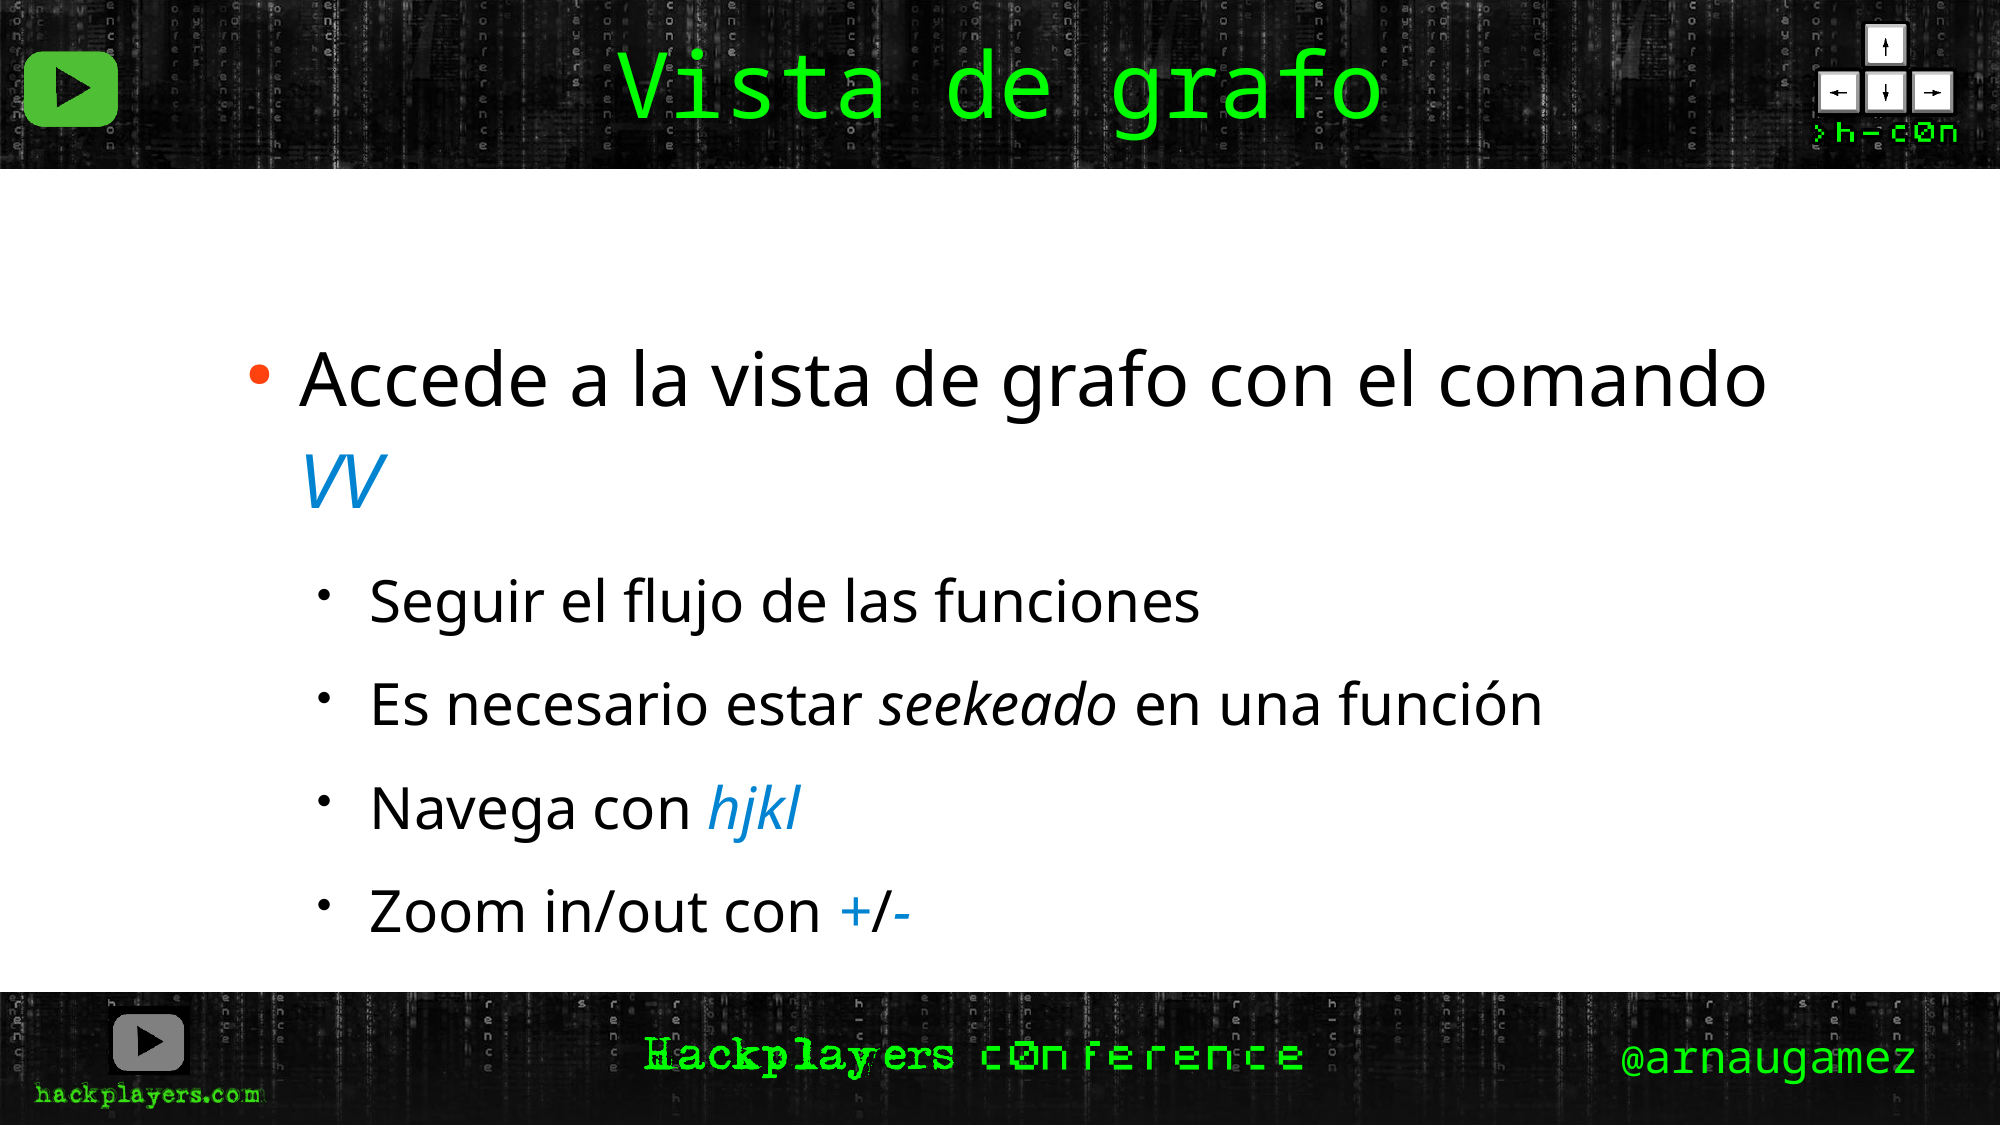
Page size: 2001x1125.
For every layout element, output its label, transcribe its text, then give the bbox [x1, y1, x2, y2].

list Accede a la vista de grafo con el comando VV Seguir el flujo de las funciones Es necesario estar seekeado en una función Navega con hjkl Zoom in/out con +/- [228, 325, 1772, 800]
title Vista de grafo [256, 0, 1745, 166]
picture [0, 0, 2000, 169]
picture [0, 992, 2000, 1125]
